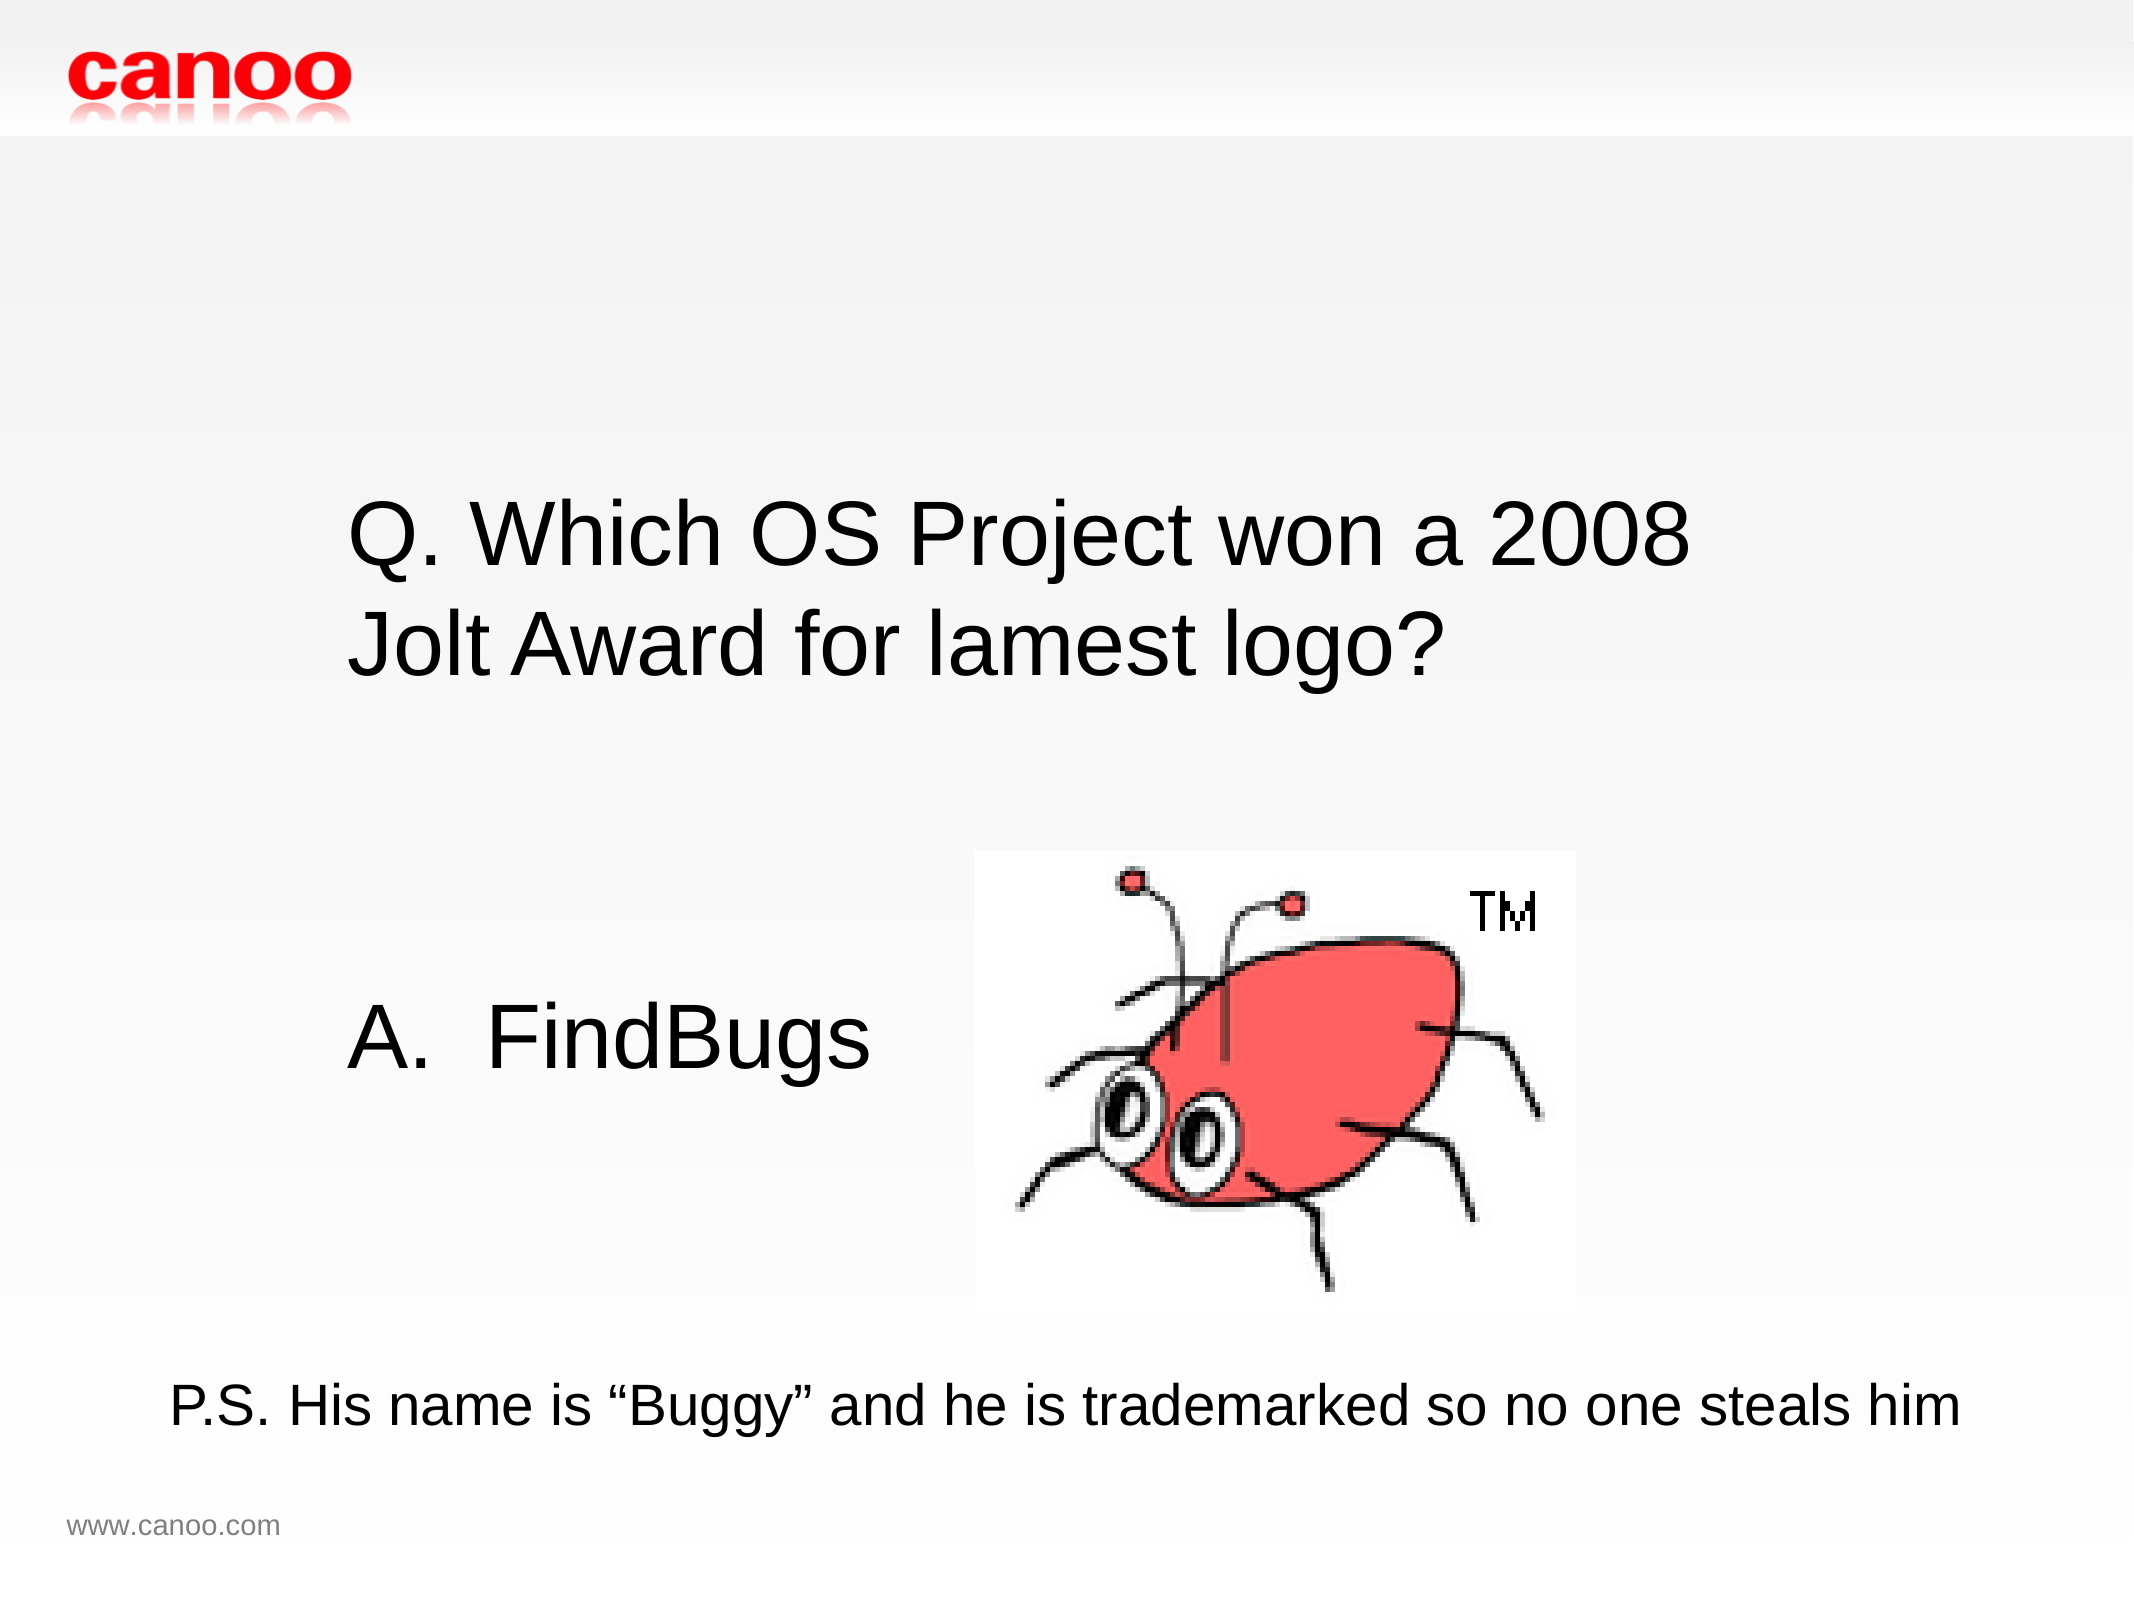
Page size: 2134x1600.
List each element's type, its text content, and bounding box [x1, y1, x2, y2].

text_box P.S. His name is “Buggy” and he is trademarked so no one steals him [54, 1261, 2080, 1543]
picture [975, 851, 1576, 1261]
picture [65, 48, 353, 154]
subtitle Q. Which OS Project won a 2008 Jolt Award for lamest logo? A. FindBugs [347, 259, 1786, 1261]
